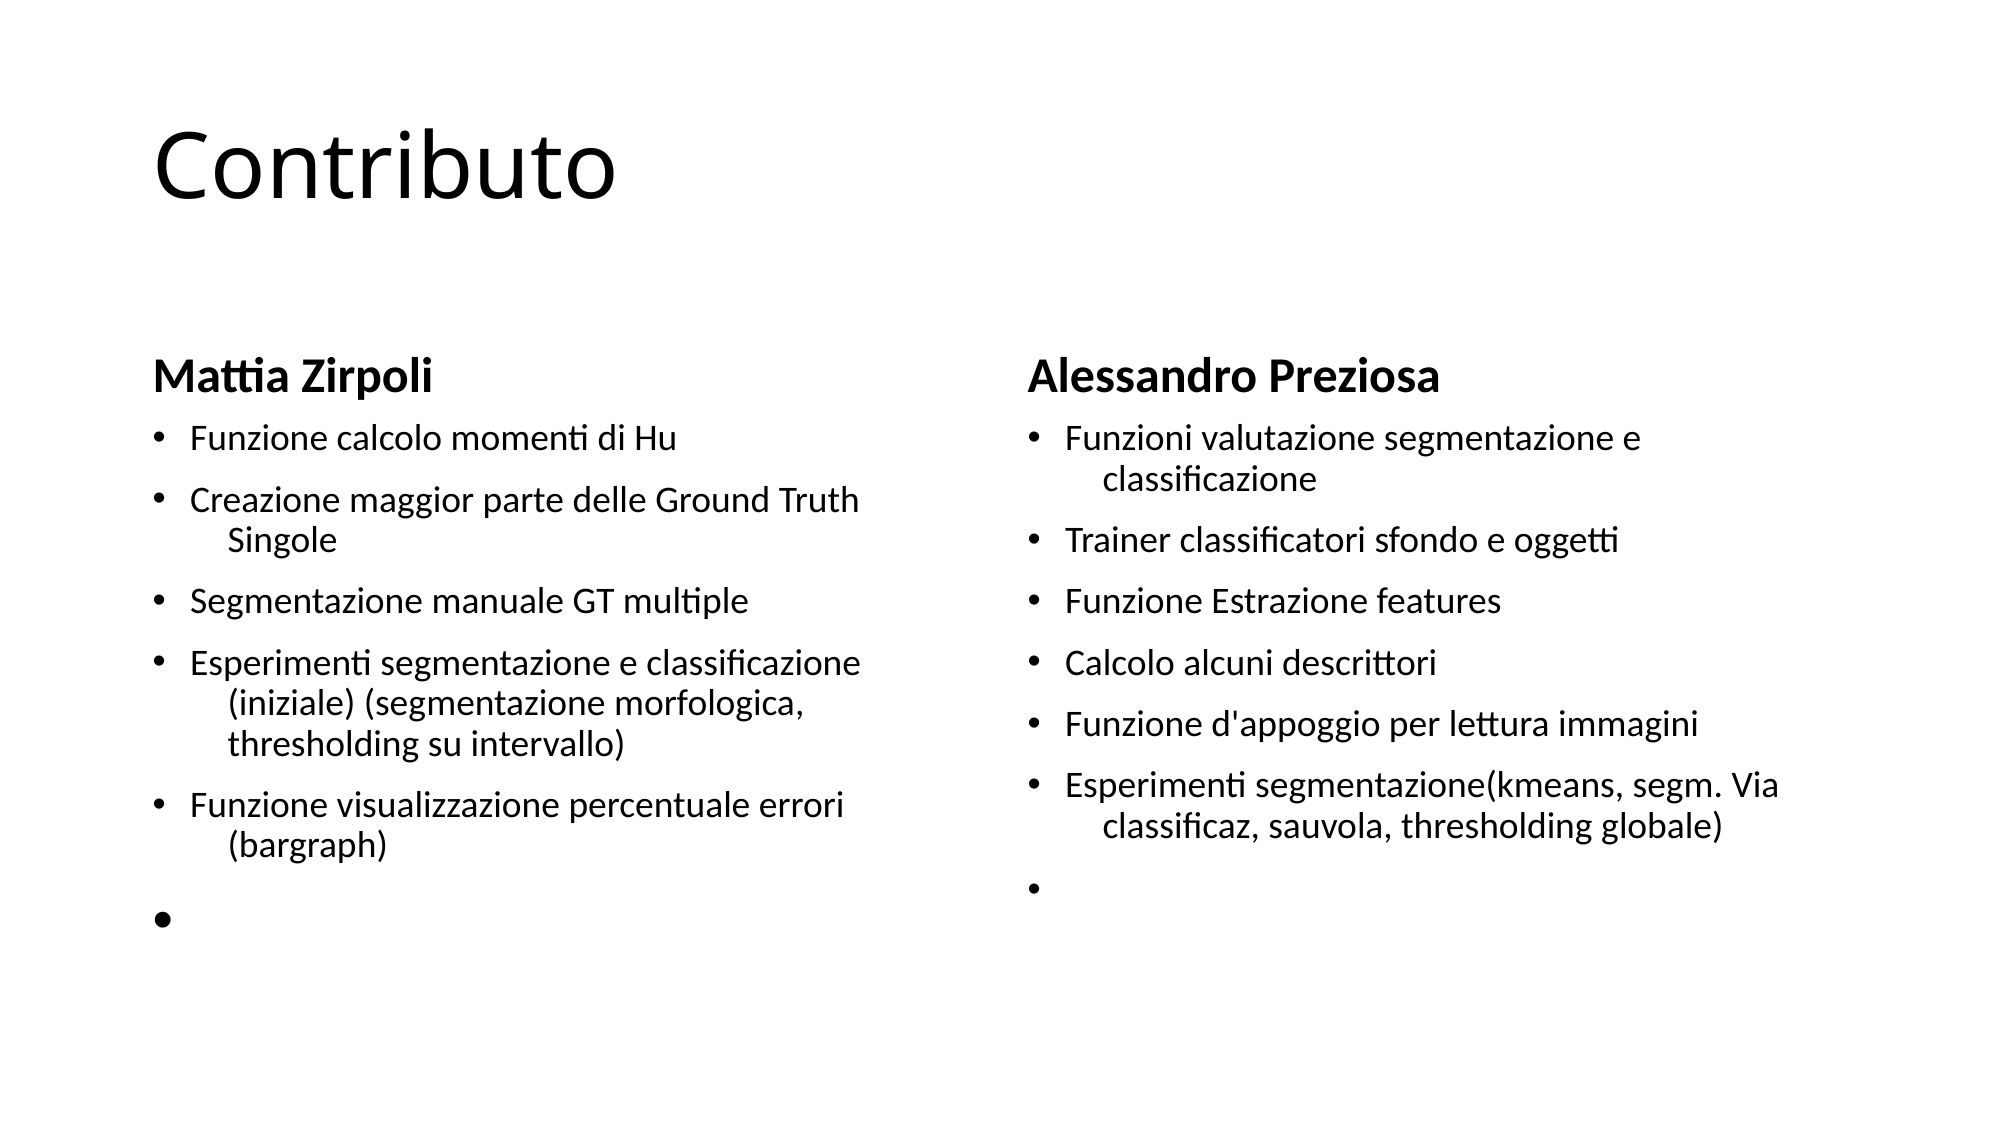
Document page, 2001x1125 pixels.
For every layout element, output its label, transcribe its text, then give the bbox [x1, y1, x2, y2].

list Funzioni valutazione segmentazione e classificazione Trainer classificatori sfondo e oggetti Funzione Estrazione features Calcolo alcuni descrittori Funzione d'appoggio per lettura immagini Esperimenti segmentazione(kmeans, segm. Via classificaz, sauvola, thresholding globale) [1012, 410, 1863, 1016]
list Alessandro Preziosa [1012, 275, 1863, 410]
title Contributo [137, 59, 1863, 278]
list Mattia Zirpoli [137, 275, 984, 410]
list Funzione calcolo momenti di Hu Creazione maggior parte delle Ground Truth Singole Segmentazione manuale GT multiple Esperimenti segmentazione e classificazione (iniziale) (segmentazione morfologica, thresholding su intervallo) Funzione visualizzazione percentuale errori (bargraph) [137, 410, 984, 1016]
